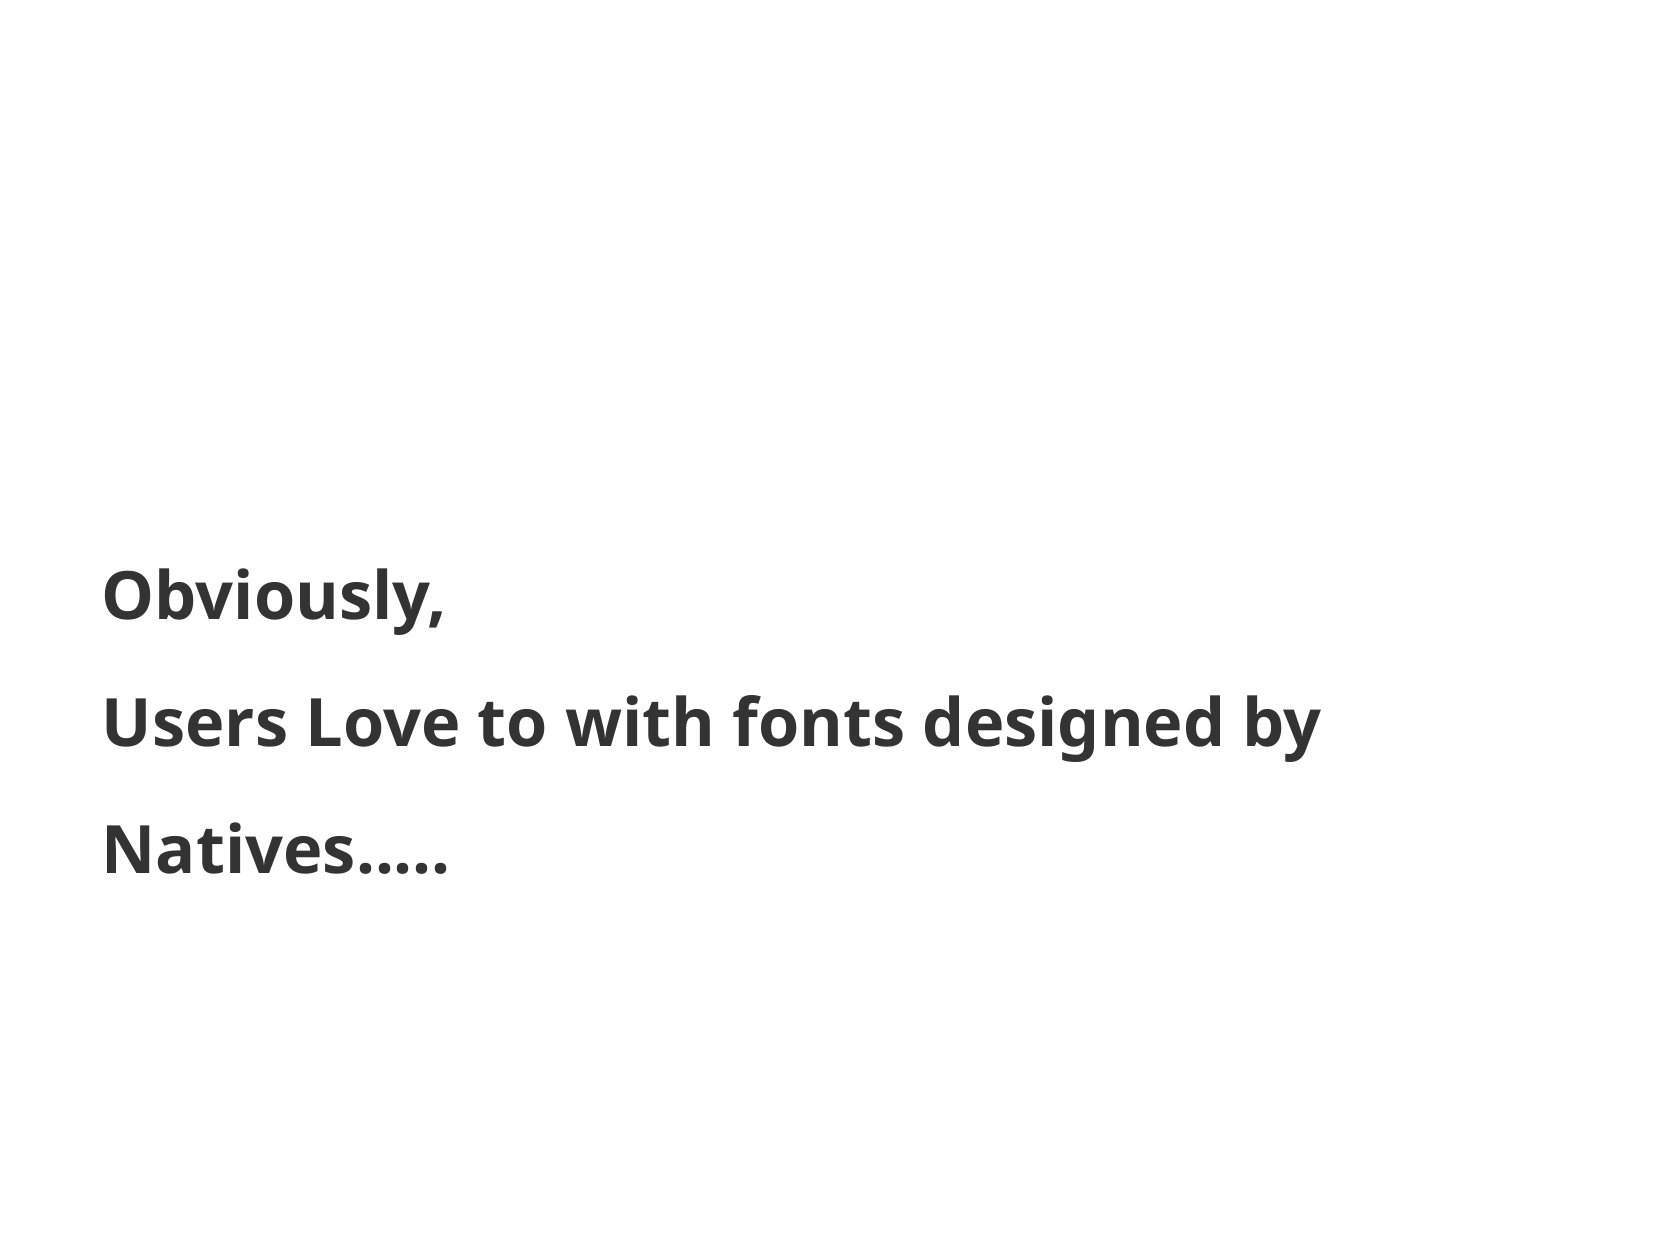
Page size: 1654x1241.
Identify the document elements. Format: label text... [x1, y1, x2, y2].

title Obviously, Users Love to with fonts designed by Natives..... [101, 598, 1590, 806]
